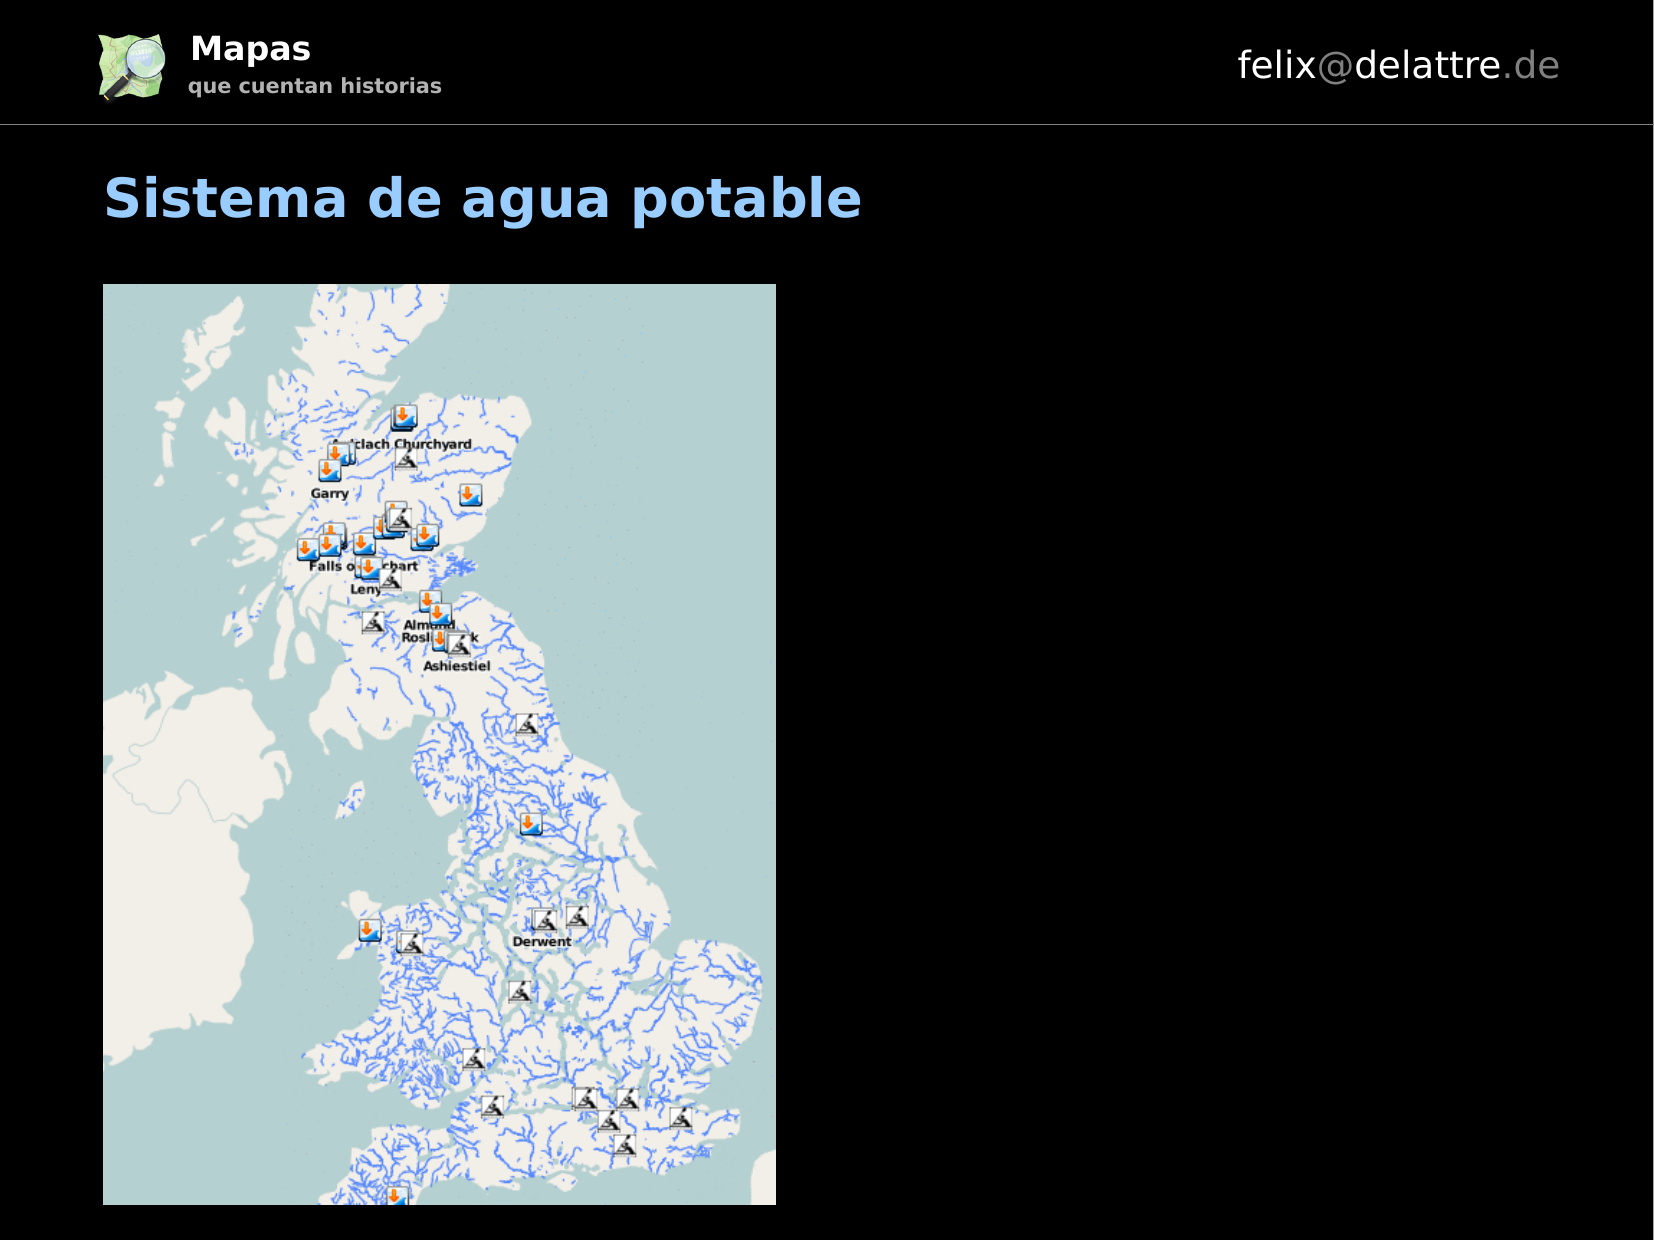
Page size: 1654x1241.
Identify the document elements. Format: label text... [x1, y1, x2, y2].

picture [95, 34, 169, 107]
picture [103, 284, 776, 1205]
title Sistema de agua potable [103, 107, 1592, 291]
